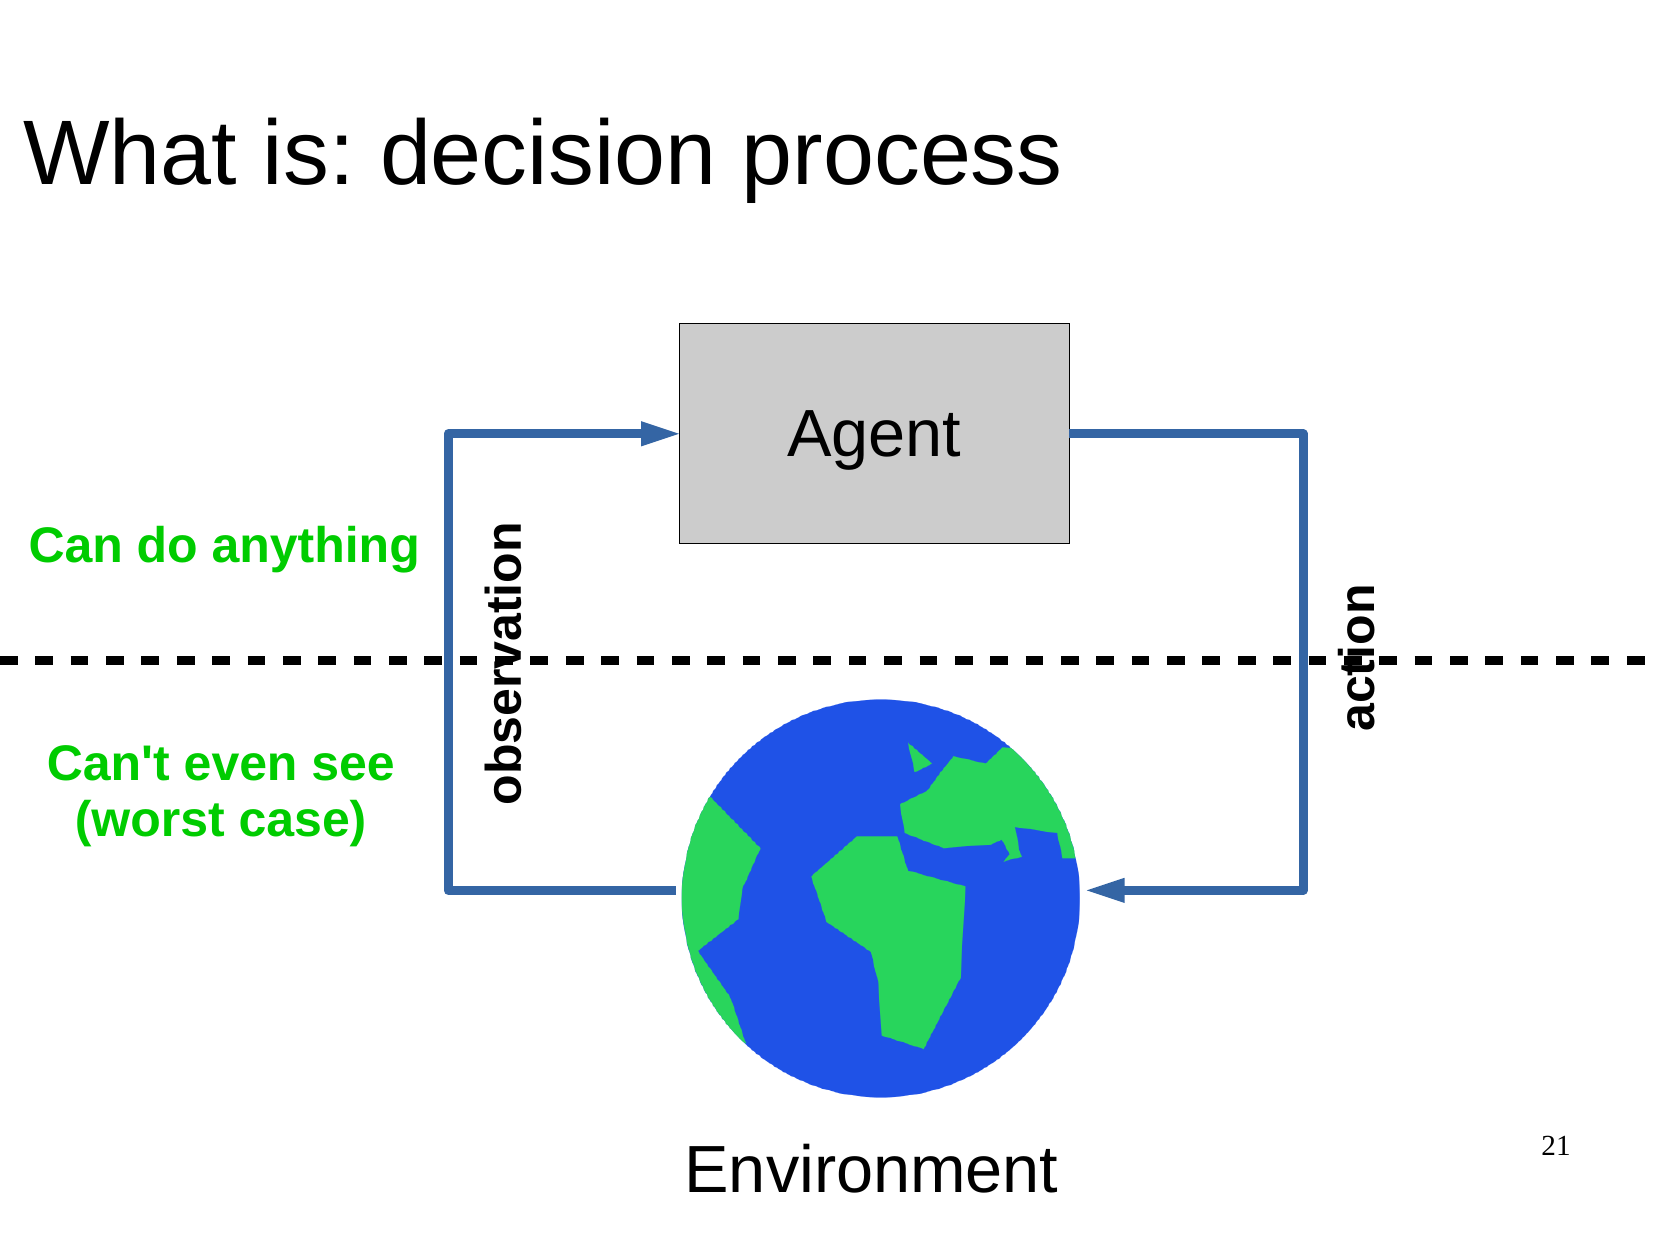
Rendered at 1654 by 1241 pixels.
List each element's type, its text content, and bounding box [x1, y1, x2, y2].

title What is: decision process [23, 49, 1512, 257]
text_box Can do anything [13, 509, 636, 581]
text_box observation [468, 581, 540, 821]
text_box Agent [679, 323, 1070, 544]
text_box action [1321, 569, 1393, 747]
text_box Environment [600, 1124, 1143, 1214]
picture [555, 654, 1206, 1142]
text_box Can't even see (worst case) [0, 728, 522, 856]
